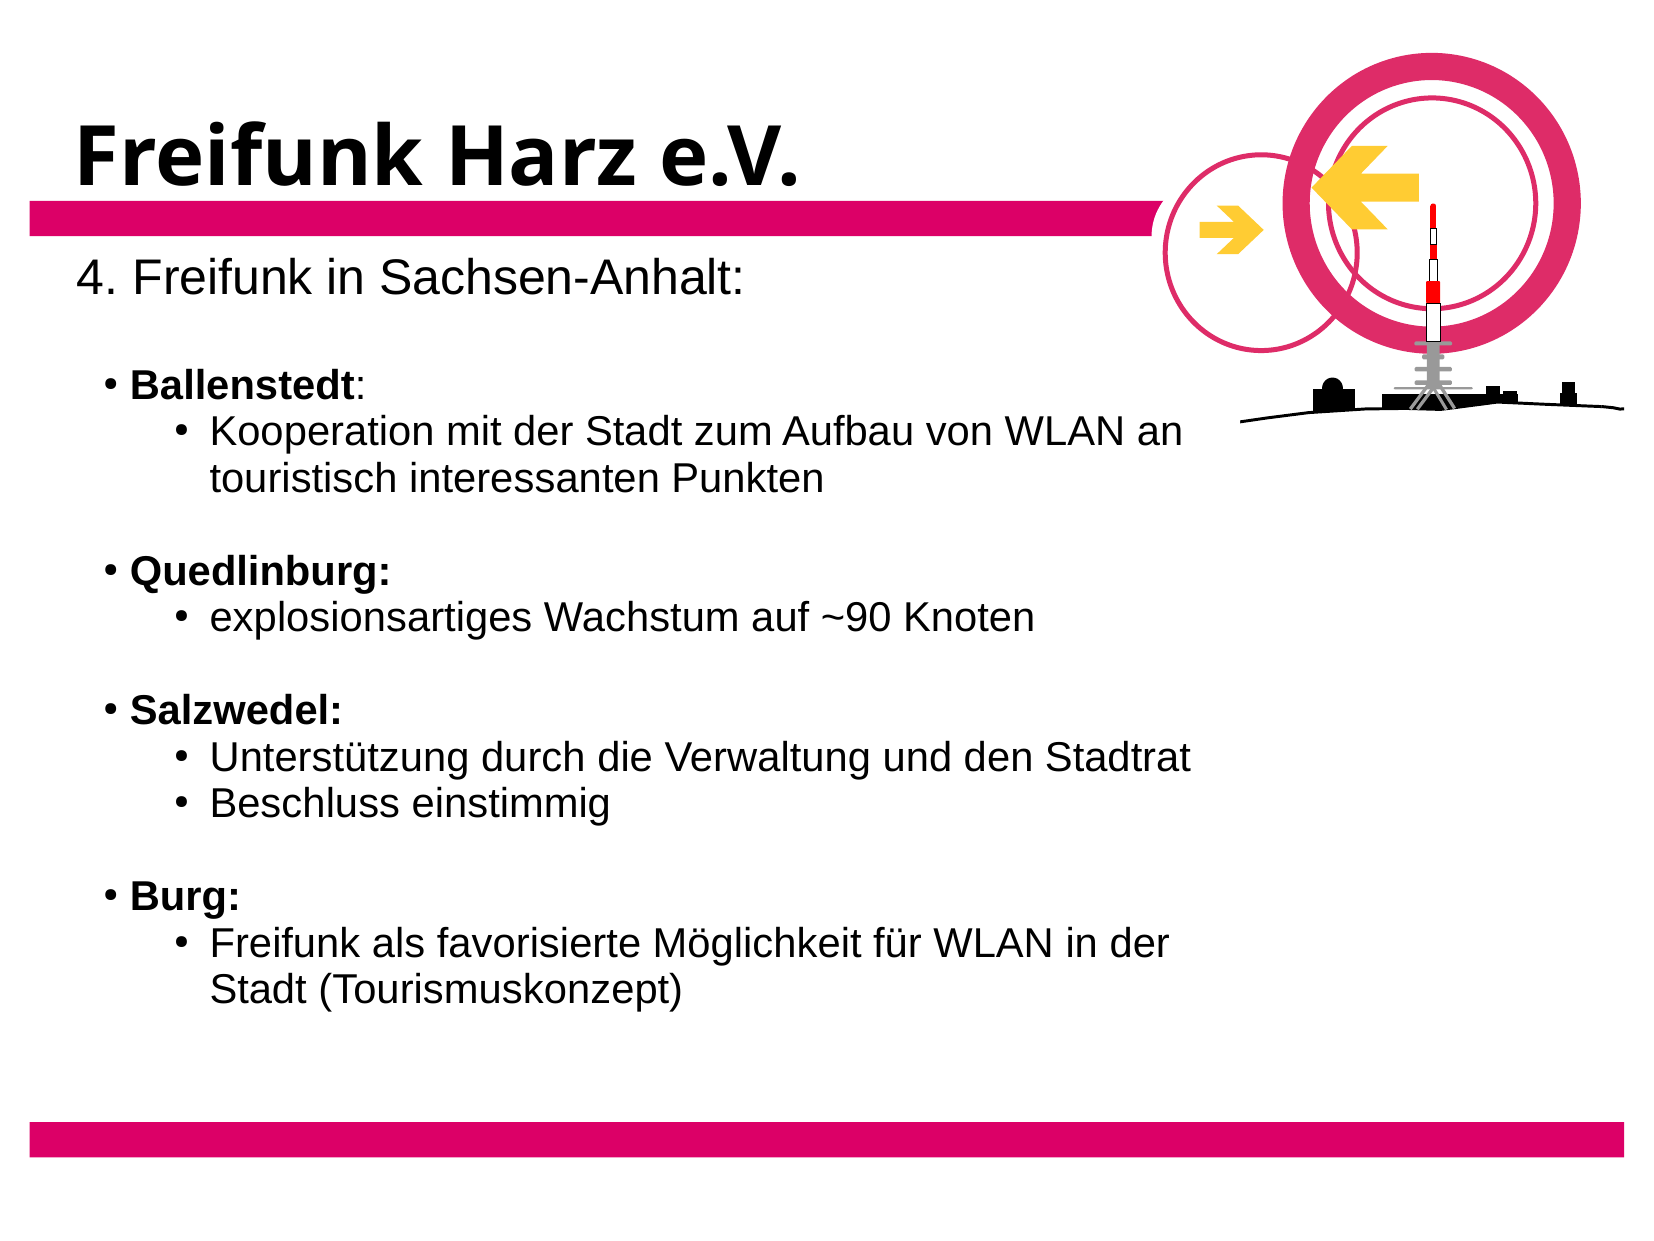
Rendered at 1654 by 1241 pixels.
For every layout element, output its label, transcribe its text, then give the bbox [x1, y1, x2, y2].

subtitle 4. Freifunk in Sachsen-Anhalt: [76, 218, 798, 337]
text_box Ballenstedt: Kooperation mit der Stadt zum Aufbau von WLAN an touristisch interessanten Punkten Quedlinburg: explosionsartiges Wachstum auf ~90 Knoten Salzwedel: Unterstützung durch die Verwaltung und den Stadtrat Beschluss einstimmig Burg: Freifunk als favorisierte Möglichkeit für WLAN in der Stadt (Tourismuskonzept) [88, 354, 1241, 1093]
